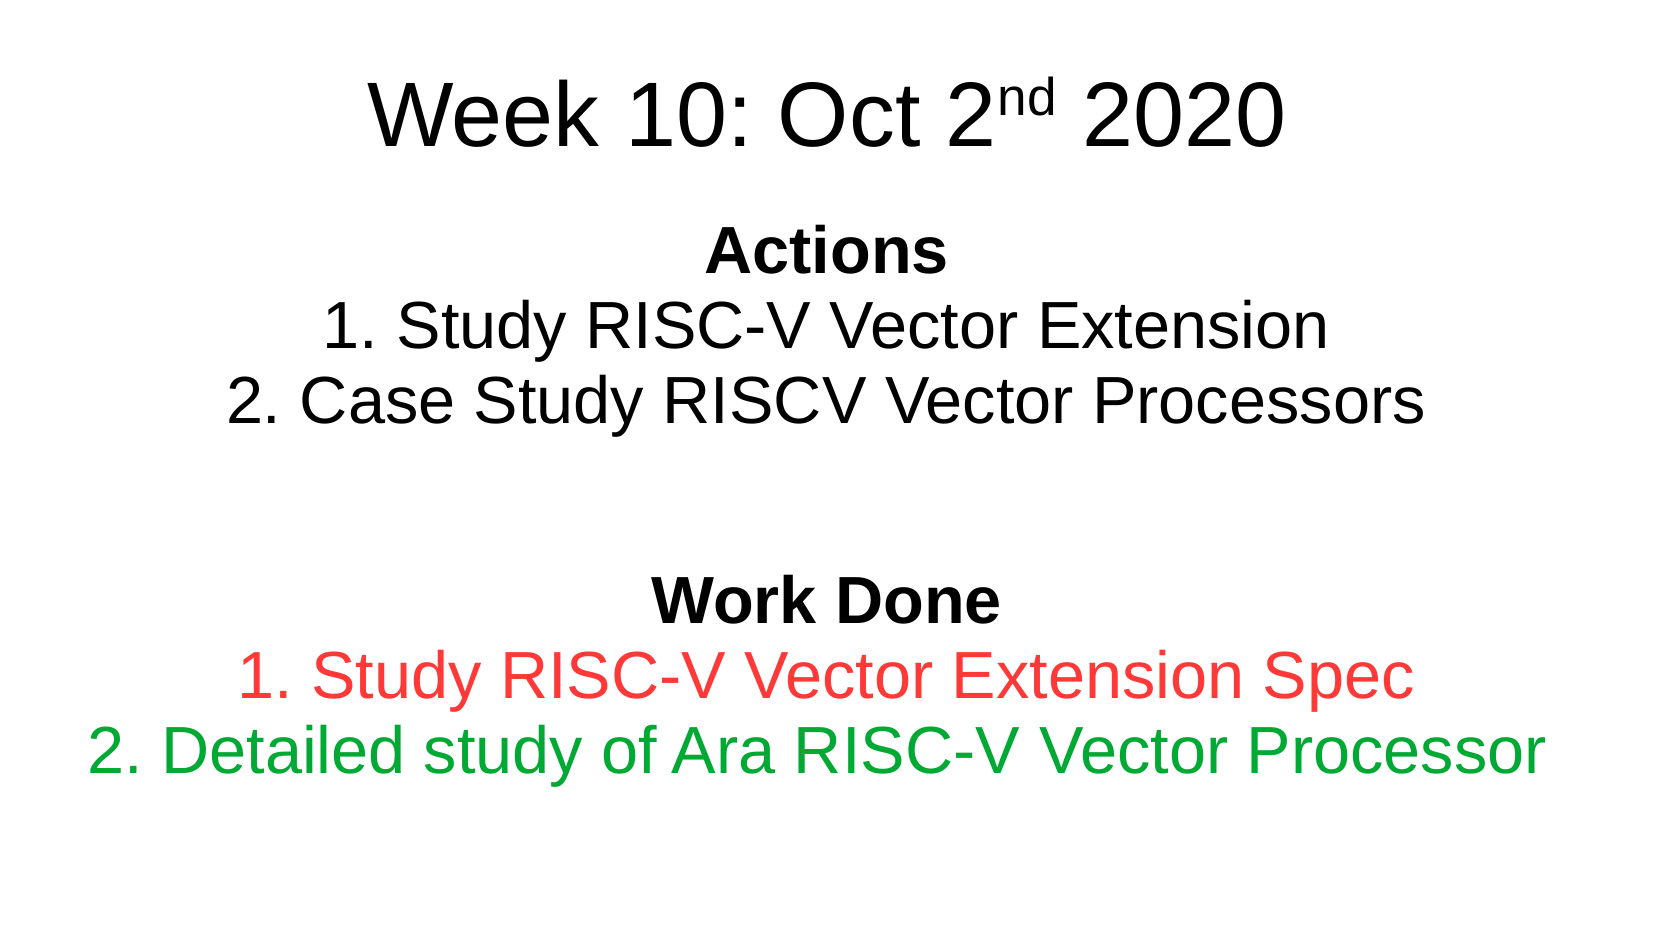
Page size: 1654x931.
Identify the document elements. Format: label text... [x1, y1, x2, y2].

subtitle Actions 1. Study RISC-V Vector Extension 2. Case Study RISCV Vector Processors [82, 213, 1571, 513]
title Week 10: Oct 2nd 2020 [82, 37, 1571, 193]
text_box Work Done 1. Study RISC-V Vector Extension Spec 2. Detailed study of Ara RISC-V Vector Processor [82, 563, 1571, 863]
